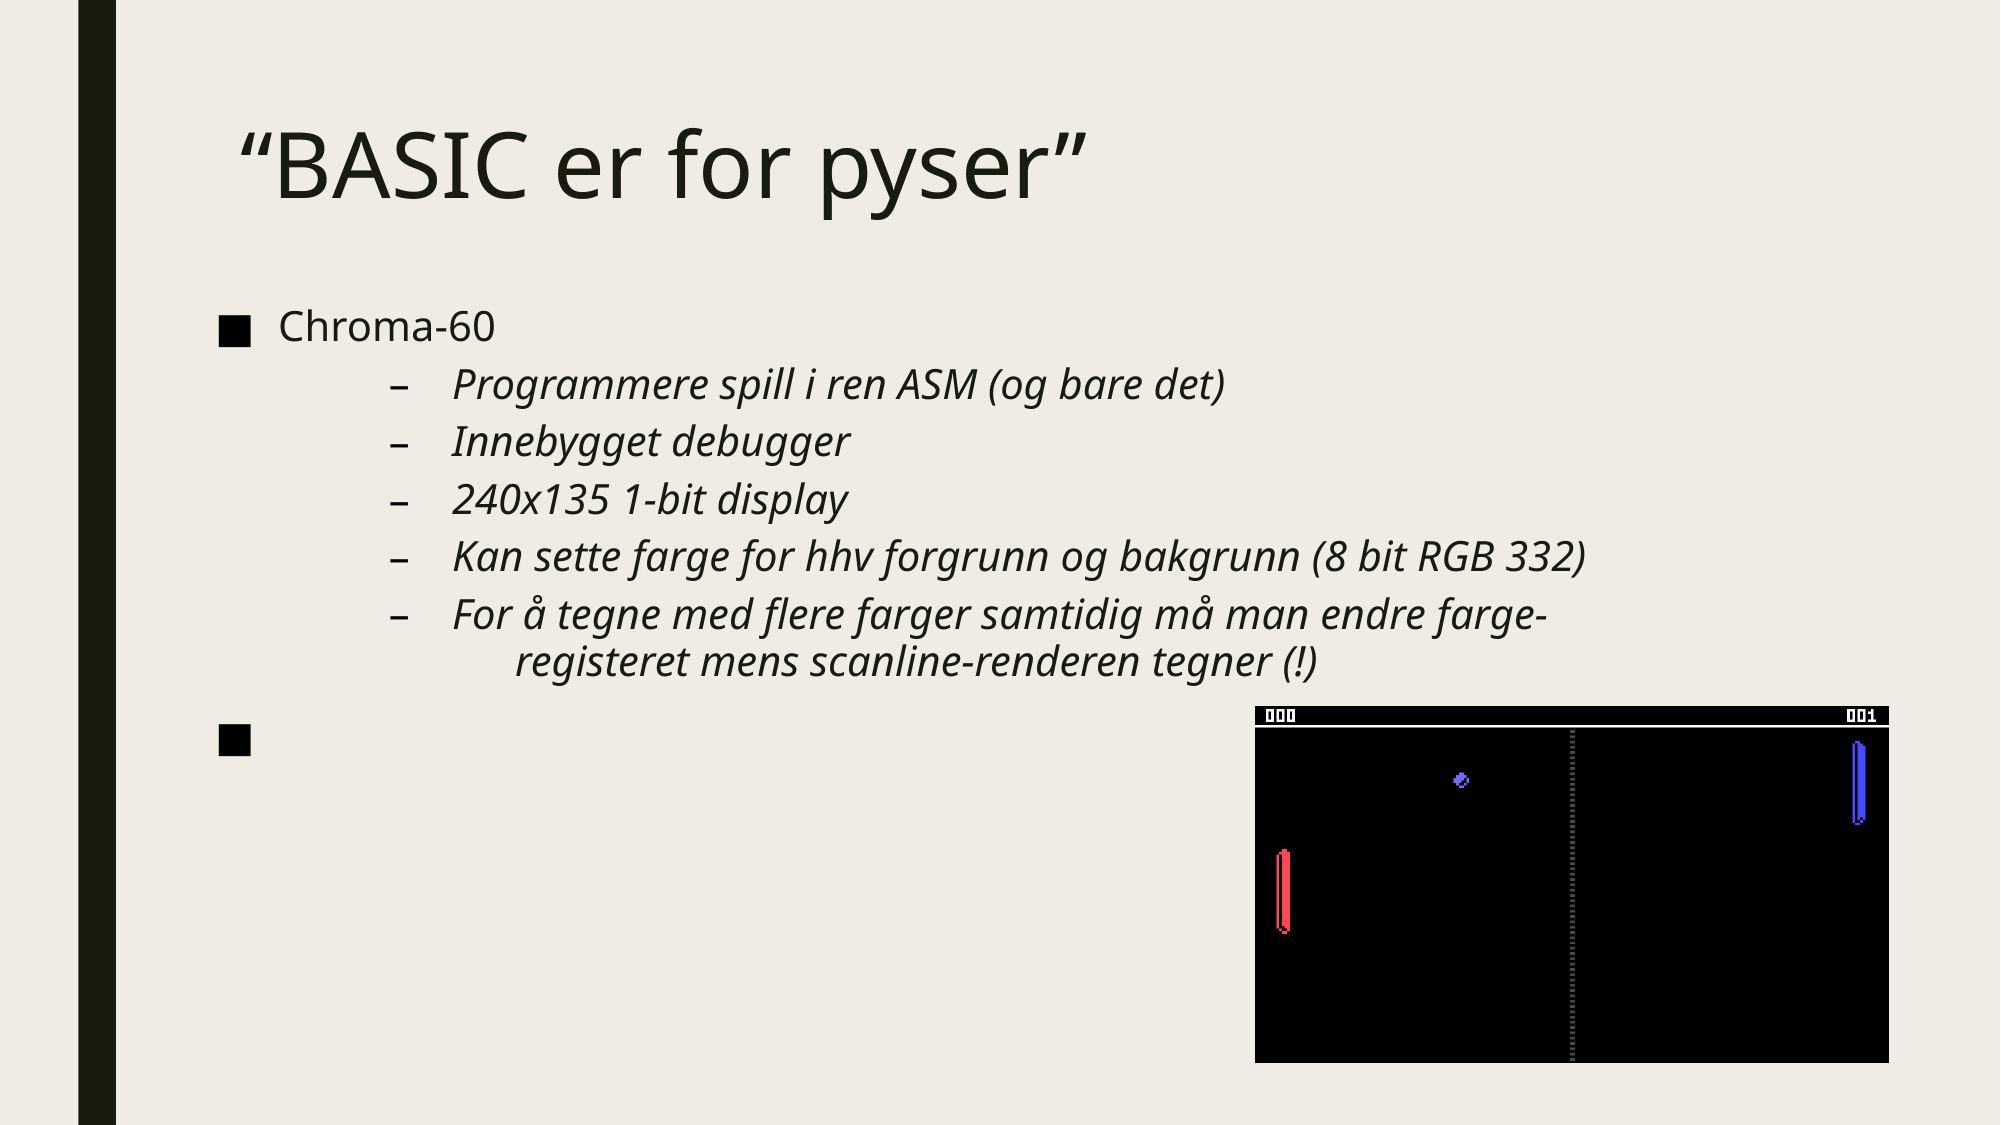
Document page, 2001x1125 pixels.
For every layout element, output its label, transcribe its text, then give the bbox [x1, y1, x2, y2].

title “BASIC er for pyser” [225, 112, 1801, 357]
list Chroma-60 Programmere spill i ren ASM (og bare det) Innebygget debugger 240x135 1-bit display Kan sette farge for hhv forgrunn og bakgrunn (8 bit RGB 332) For å tegne med flere farger samtidig må man endre farge-registeret mens scanline-renderen tegner (!) [200, 296, 1776, 885]
picture [1255, 706, 1889, 1063]
